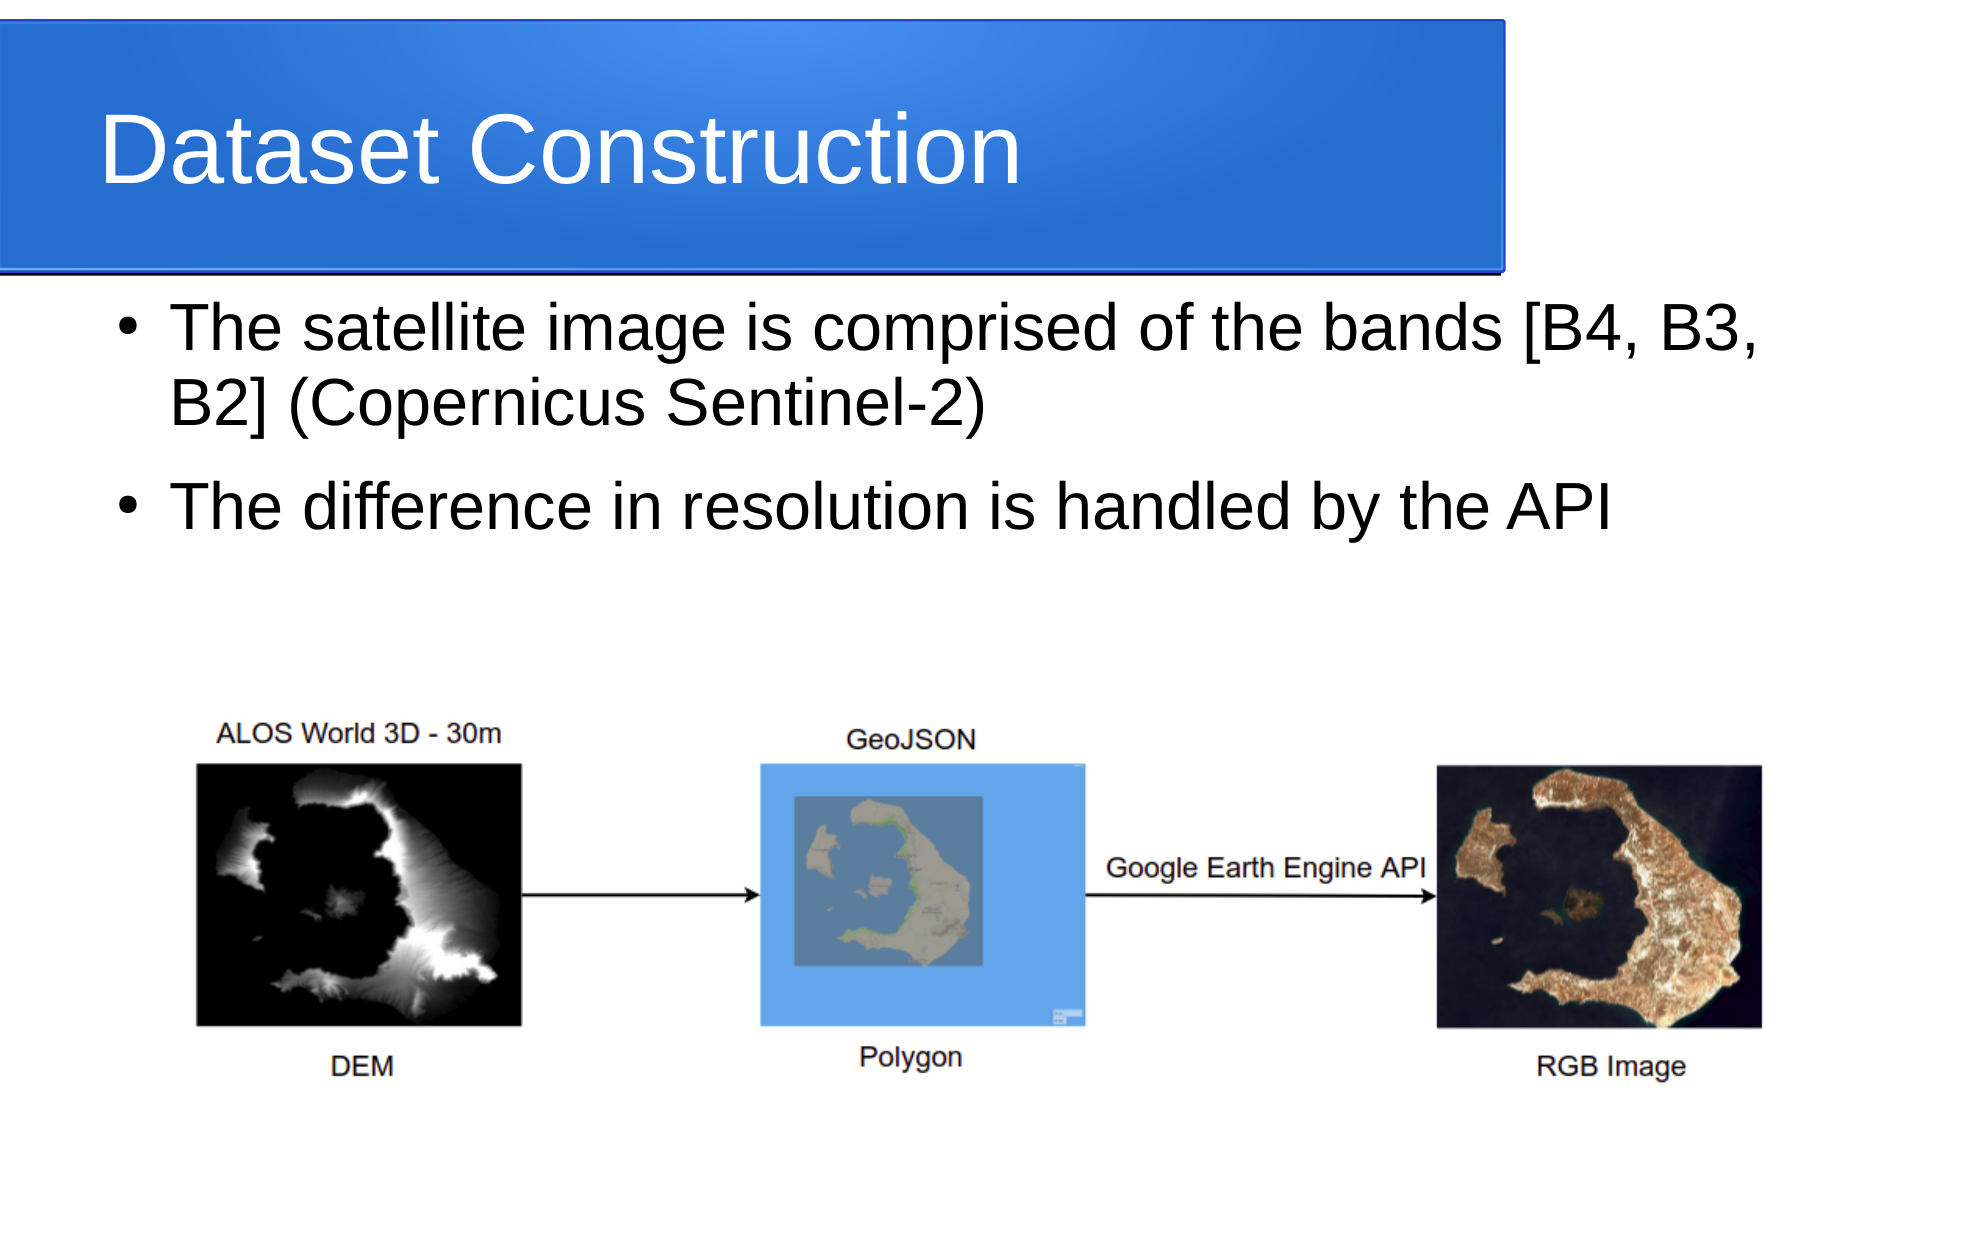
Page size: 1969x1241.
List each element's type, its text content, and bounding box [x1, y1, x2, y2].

picture [165, 698, 1781, 1096]
list The satellite image is comprised of the bands [B4, B3, B2] (Copernicus Sentinel-2) The difference in resolution is handled by the API [98, 290, 1870, 1010]
title Dataset Construction [98, 47, 1470, 252]
